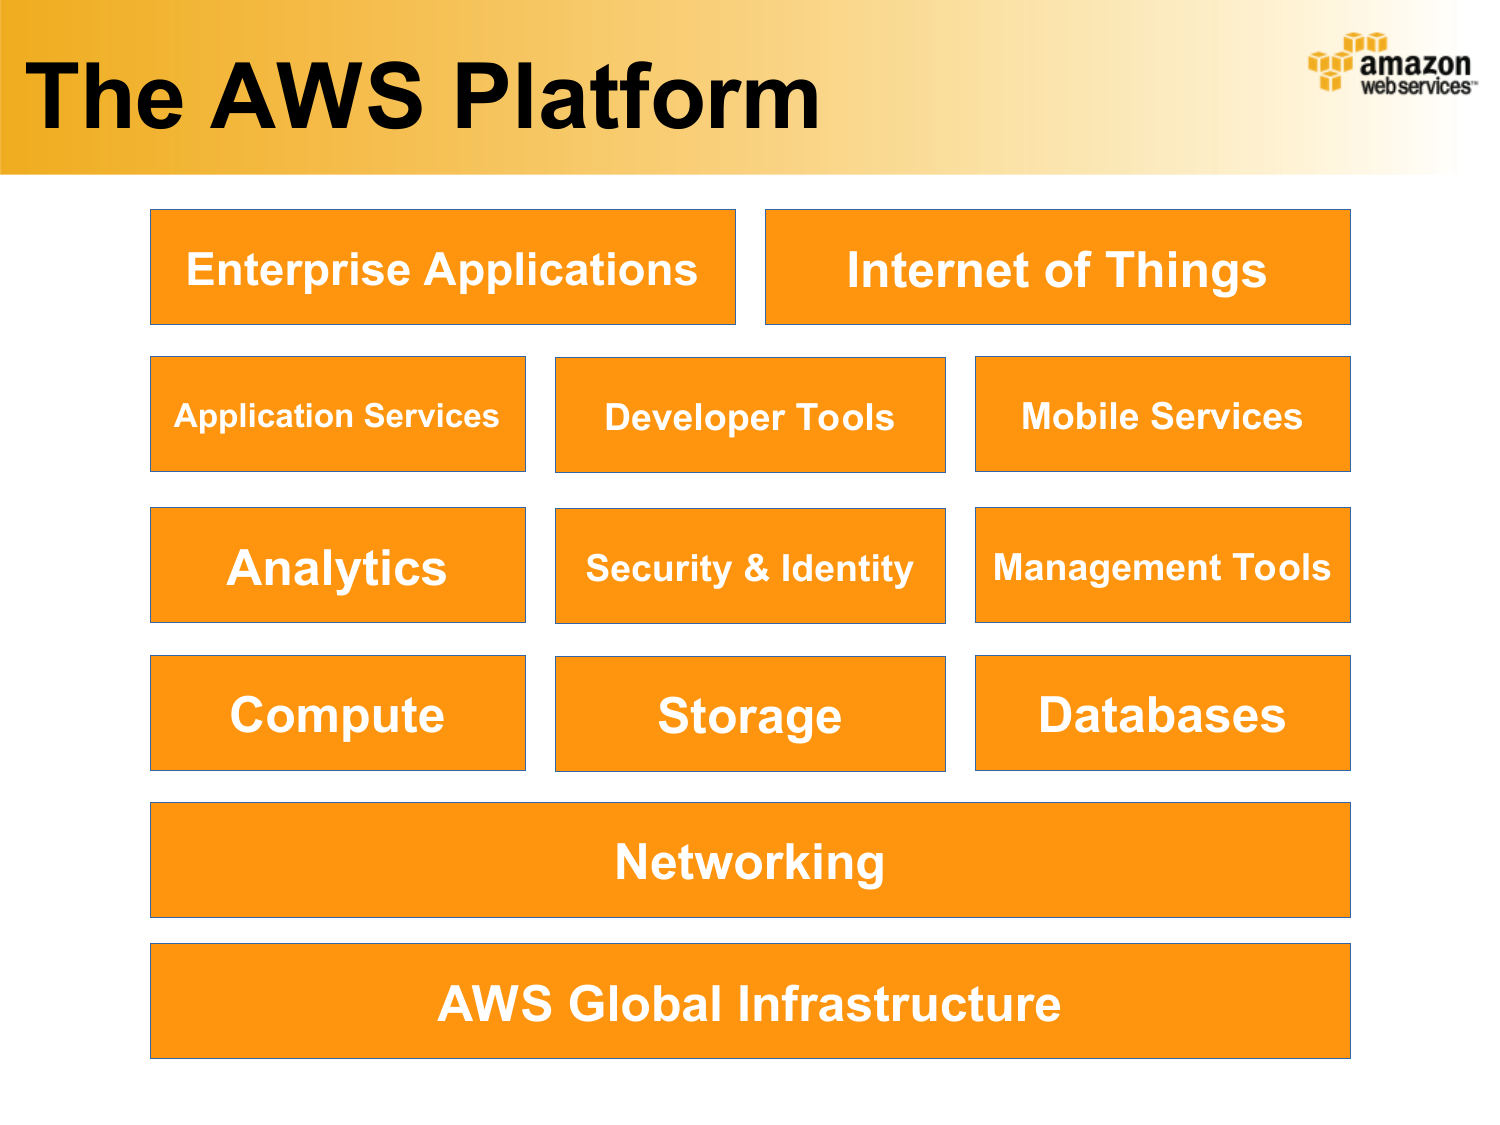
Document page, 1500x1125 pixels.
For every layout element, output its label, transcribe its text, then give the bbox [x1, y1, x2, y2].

text_box Databases [975, 655, 1351, 771]
text_box Management Tools [975, 507, 1351, 623]
text_box Analytics [150, 507, 526, 623]
text_box Mobile Services [975, 356, 1351, 472]
text_box Enterprise Applications [150, 209, 736, 325]
text_box Security & Identity [555, 508, 946, 624]
text_box Compute [150, 655, 526, 771]
title The AWS Platform [2, 0, 1278, 185]
picture [0, 0, 1500, 1125]
text_box AWS Global Infrastructure [150, 943, 1351, 1059]
text_box Storage [555, 656, 946, 772]
text_box Application Services [150, 356, 526, 472]
text_box Networking [150, 802, 1351, 918]
text_box Internet of Things [765, 209, 1351, 325]
text_box Developer Tools [555, 357, 946, 473]
